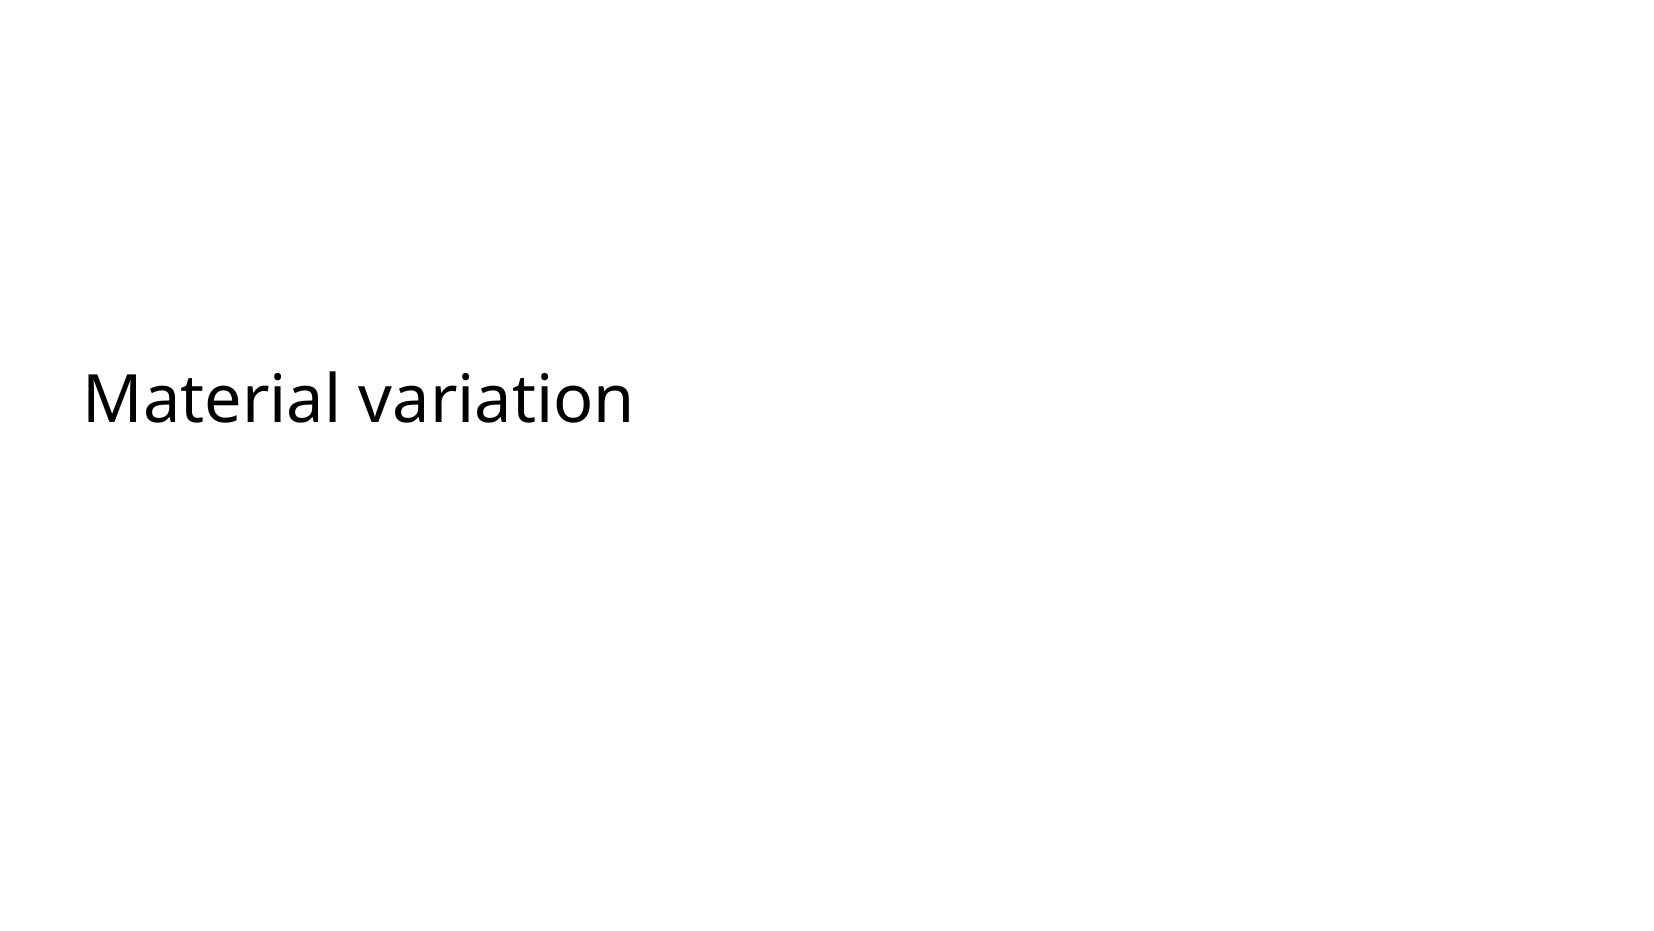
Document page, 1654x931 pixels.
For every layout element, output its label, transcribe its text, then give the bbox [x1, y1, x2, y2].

subtitle Material variation [82, 37, 1571, 757]
